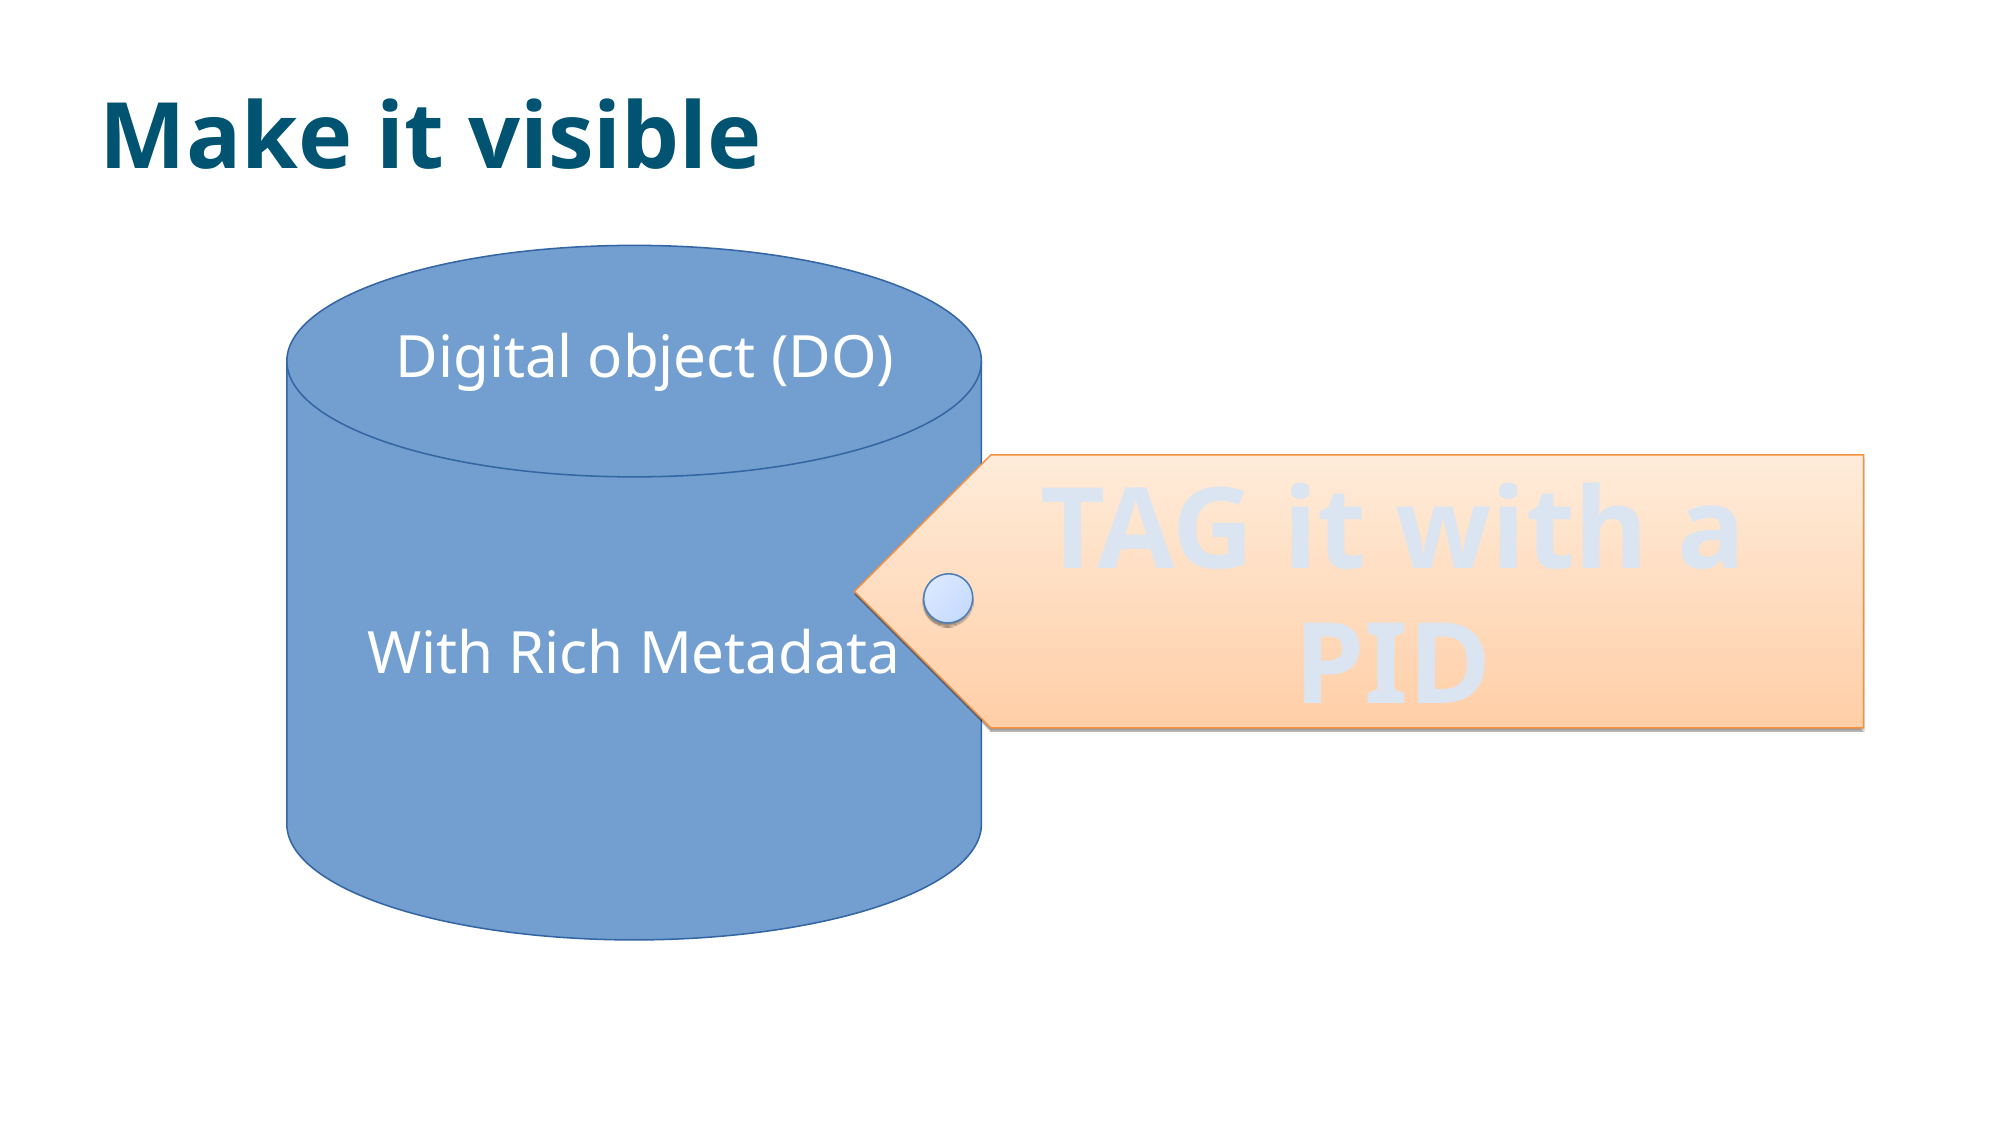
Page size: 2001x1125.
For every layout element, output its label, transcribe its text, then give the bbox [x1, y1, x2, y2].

text_box TAG it with a PID [854, 454, 1864, 728]
text_box [923, 573, 973, 623]
title Make it visible [99, 44, 1900, 233]
text_box Digital object (DO) [381, 312, 1027, 398]
text_box With Rich Metadata [286, 245, 982, 940]
